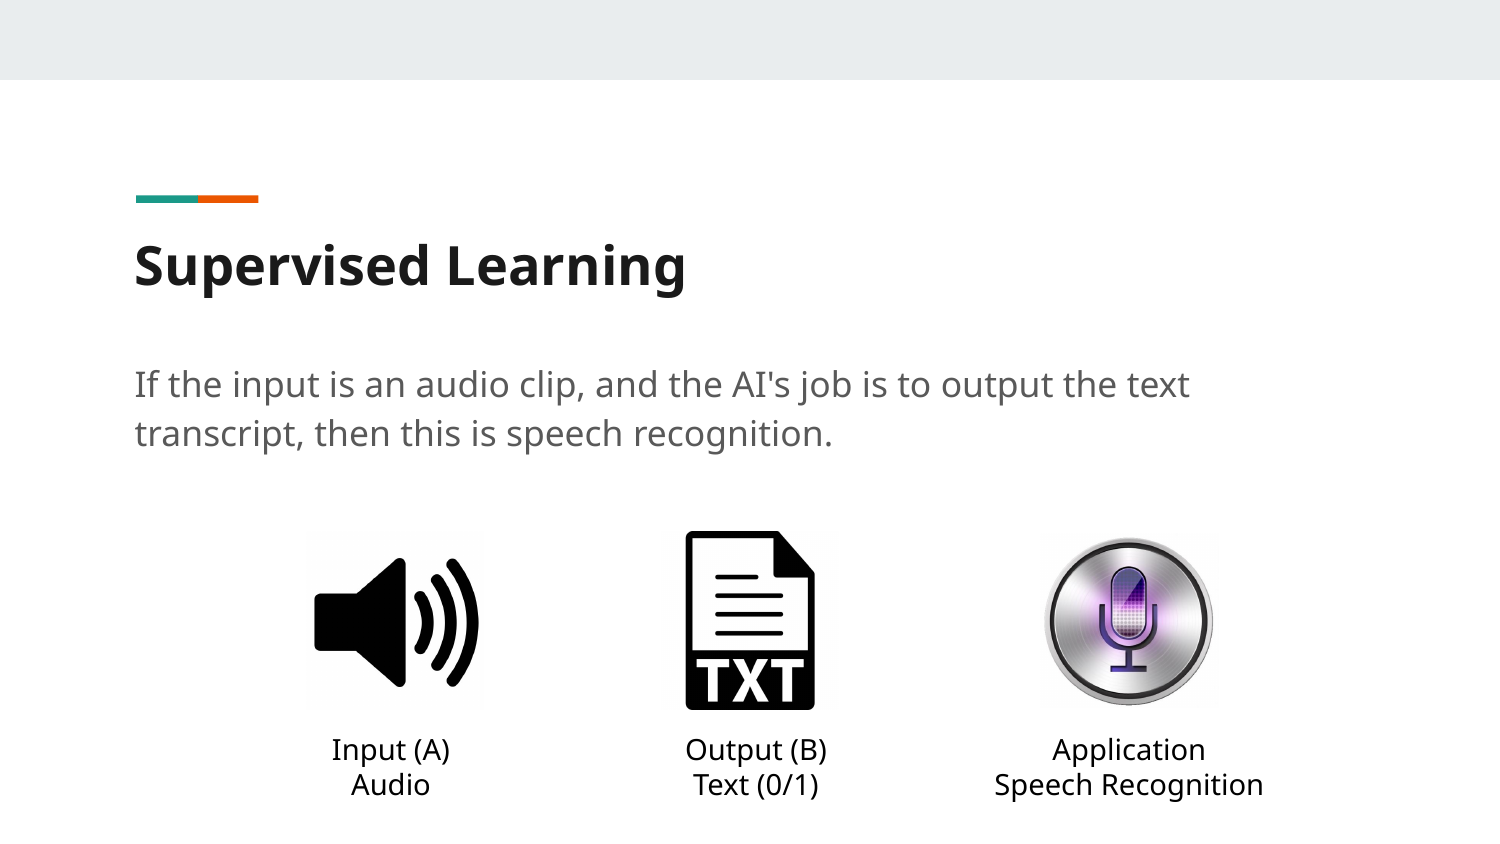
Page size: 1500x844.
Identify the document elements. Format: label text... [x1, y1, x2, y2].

picture [306, 531, 484, 710]
picture [661, 531, 839, 710]
list If the input is an audio clip, and the AI's job is to output the text transcript, then this is speech recognition. [119, 341, 1381, 470]
text_box Output (B) Text (0/1) [663, 716, 849, 787]
text_box Application Speech Recognition [972, 716, 1287, 787]
title Supervised Learning [119, 216, 1381, 305]
picture [1040, 533, 1219, 708]
text_box Input (A) Audio [297, 716, 484, 787]
